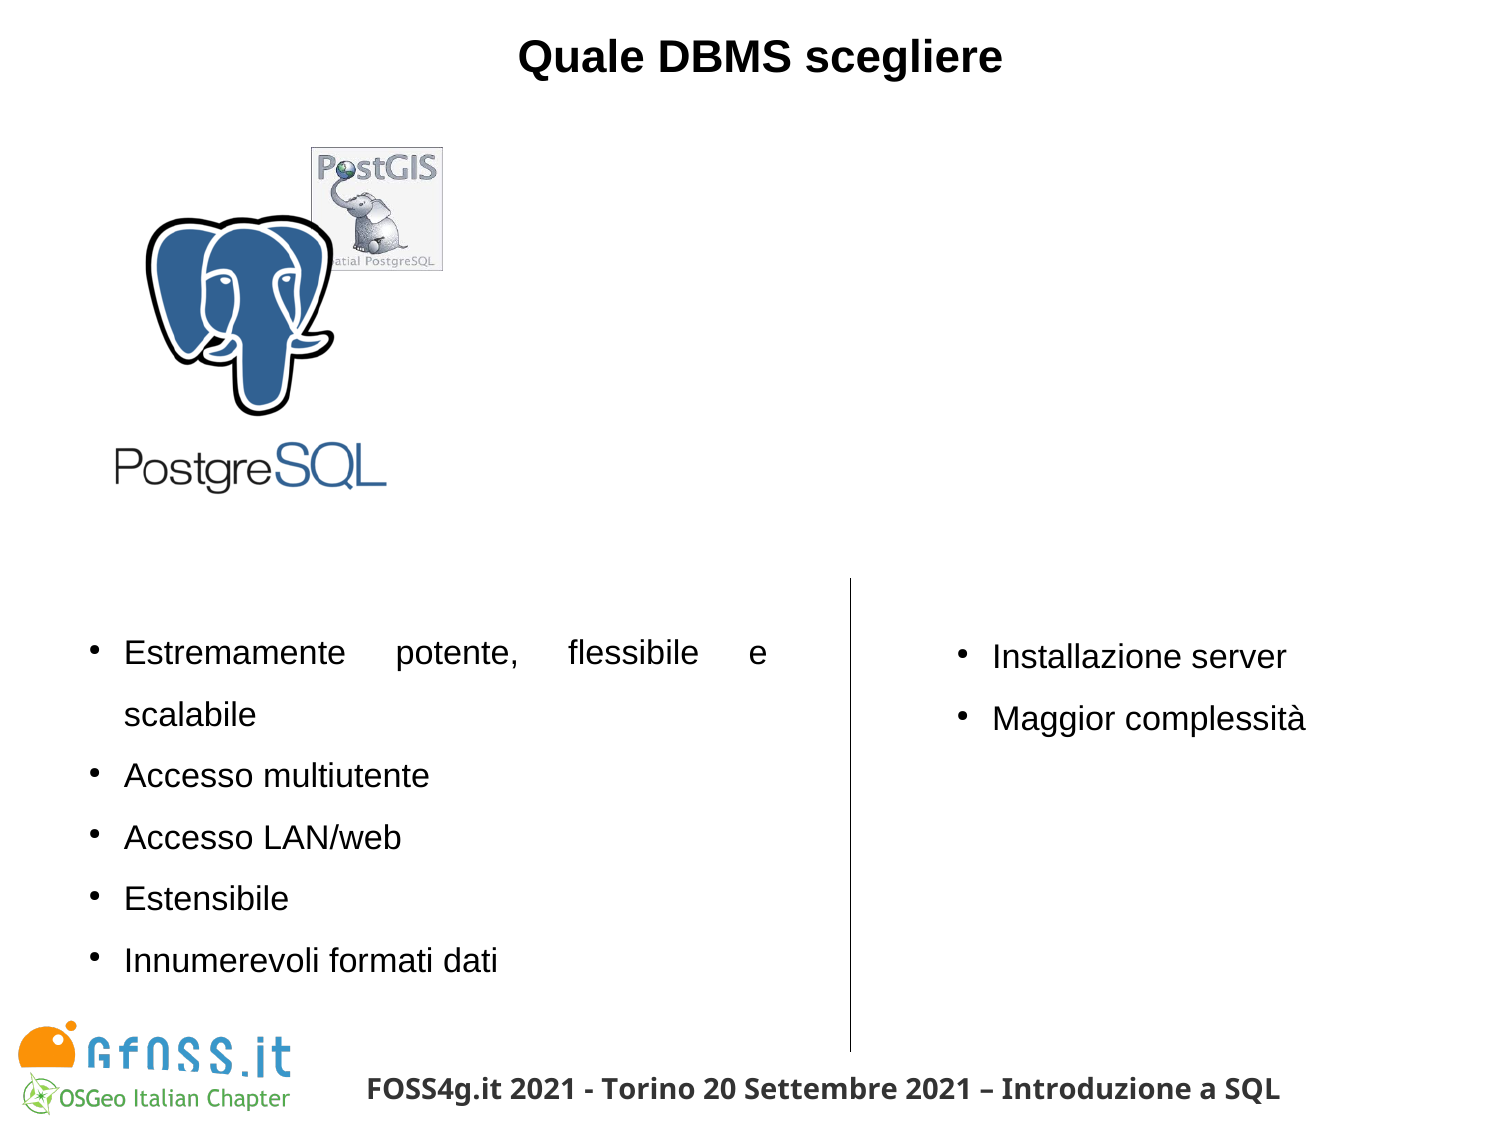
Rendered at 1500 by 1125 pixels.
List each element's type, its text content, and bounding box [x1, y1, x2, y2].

title Quale DBMS scegliere [21, 26, 1500, 82]
picture [0, 1009, 308, 1125]
picture [88, 147, 443, 532]
text_box Estremamente potente, flessibile e scalabile Accesso multiutente Accesso LAN/web Estensibile Innumerevoli formati dati [29, 602, 827, 987]
text_box Installazione server Maggior complessità [897, 606, 1371, 745]
